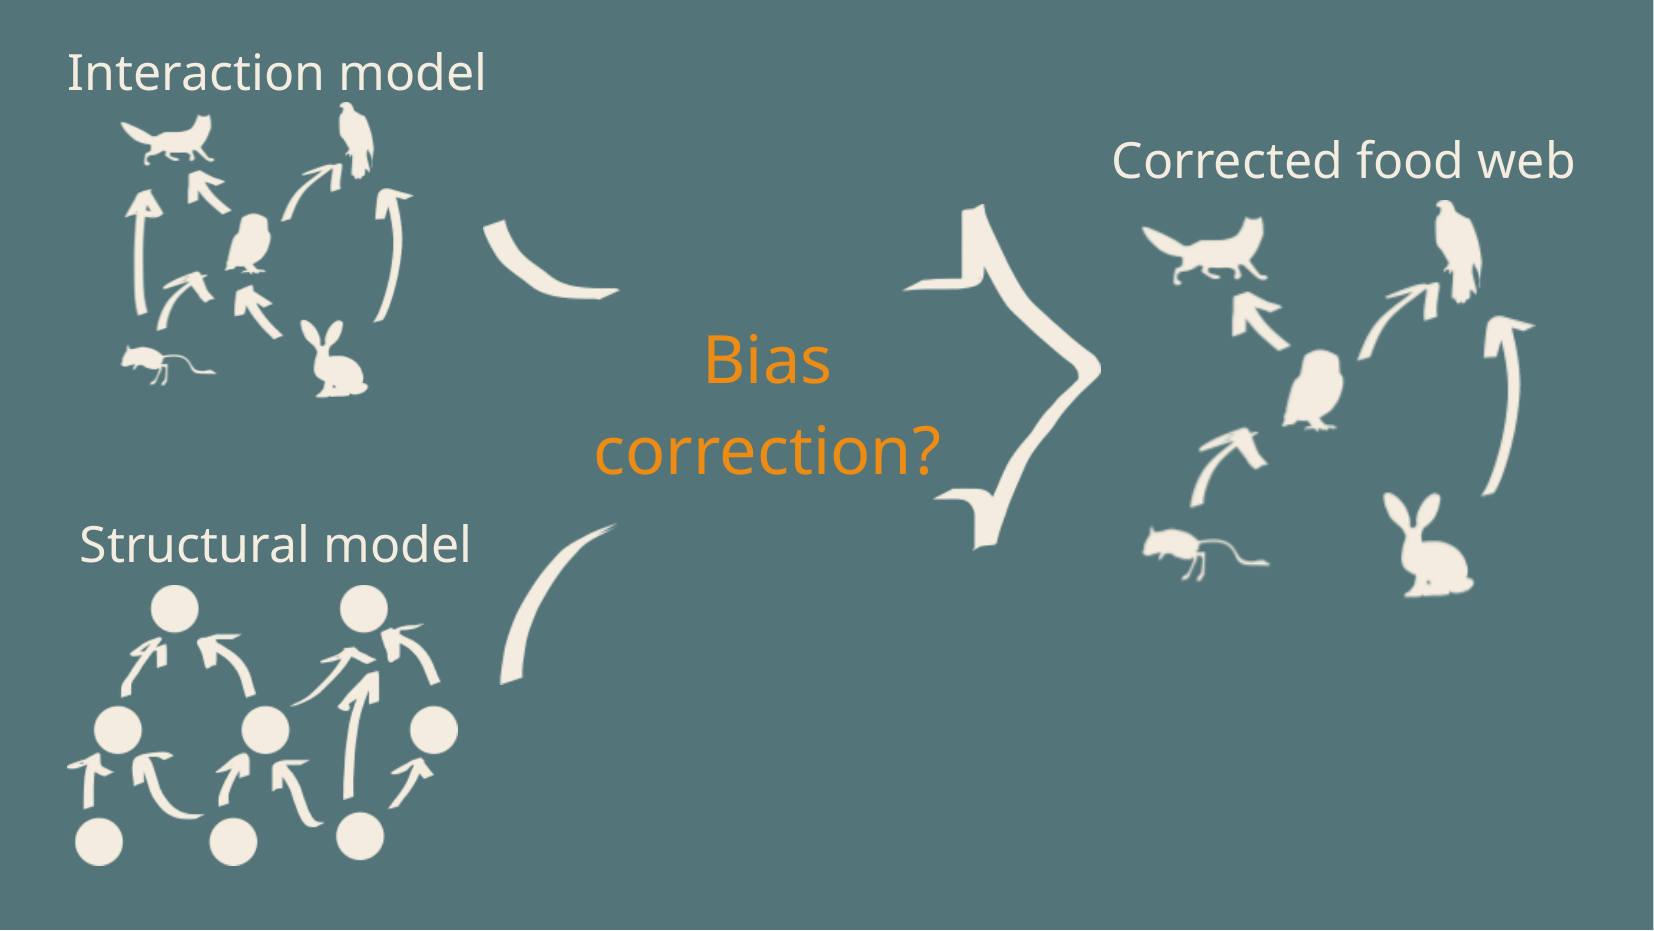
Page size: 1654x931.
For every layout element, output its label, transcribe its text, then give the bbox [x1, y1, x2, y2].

picture [100, 102, 414, 515]
picture [67, 585, 458, 866]
text_box Interaction model [53, 29, 573, 133]
text_box Corrected food web [1097, 118, 1565, 199]
picture [1122, 200, 1536, 668]
text_box Bias correction? [578, 305, 957, 497]
text_box Structural model [64, 501, 479, 588]
picture [483, 204, 1101, 685]
